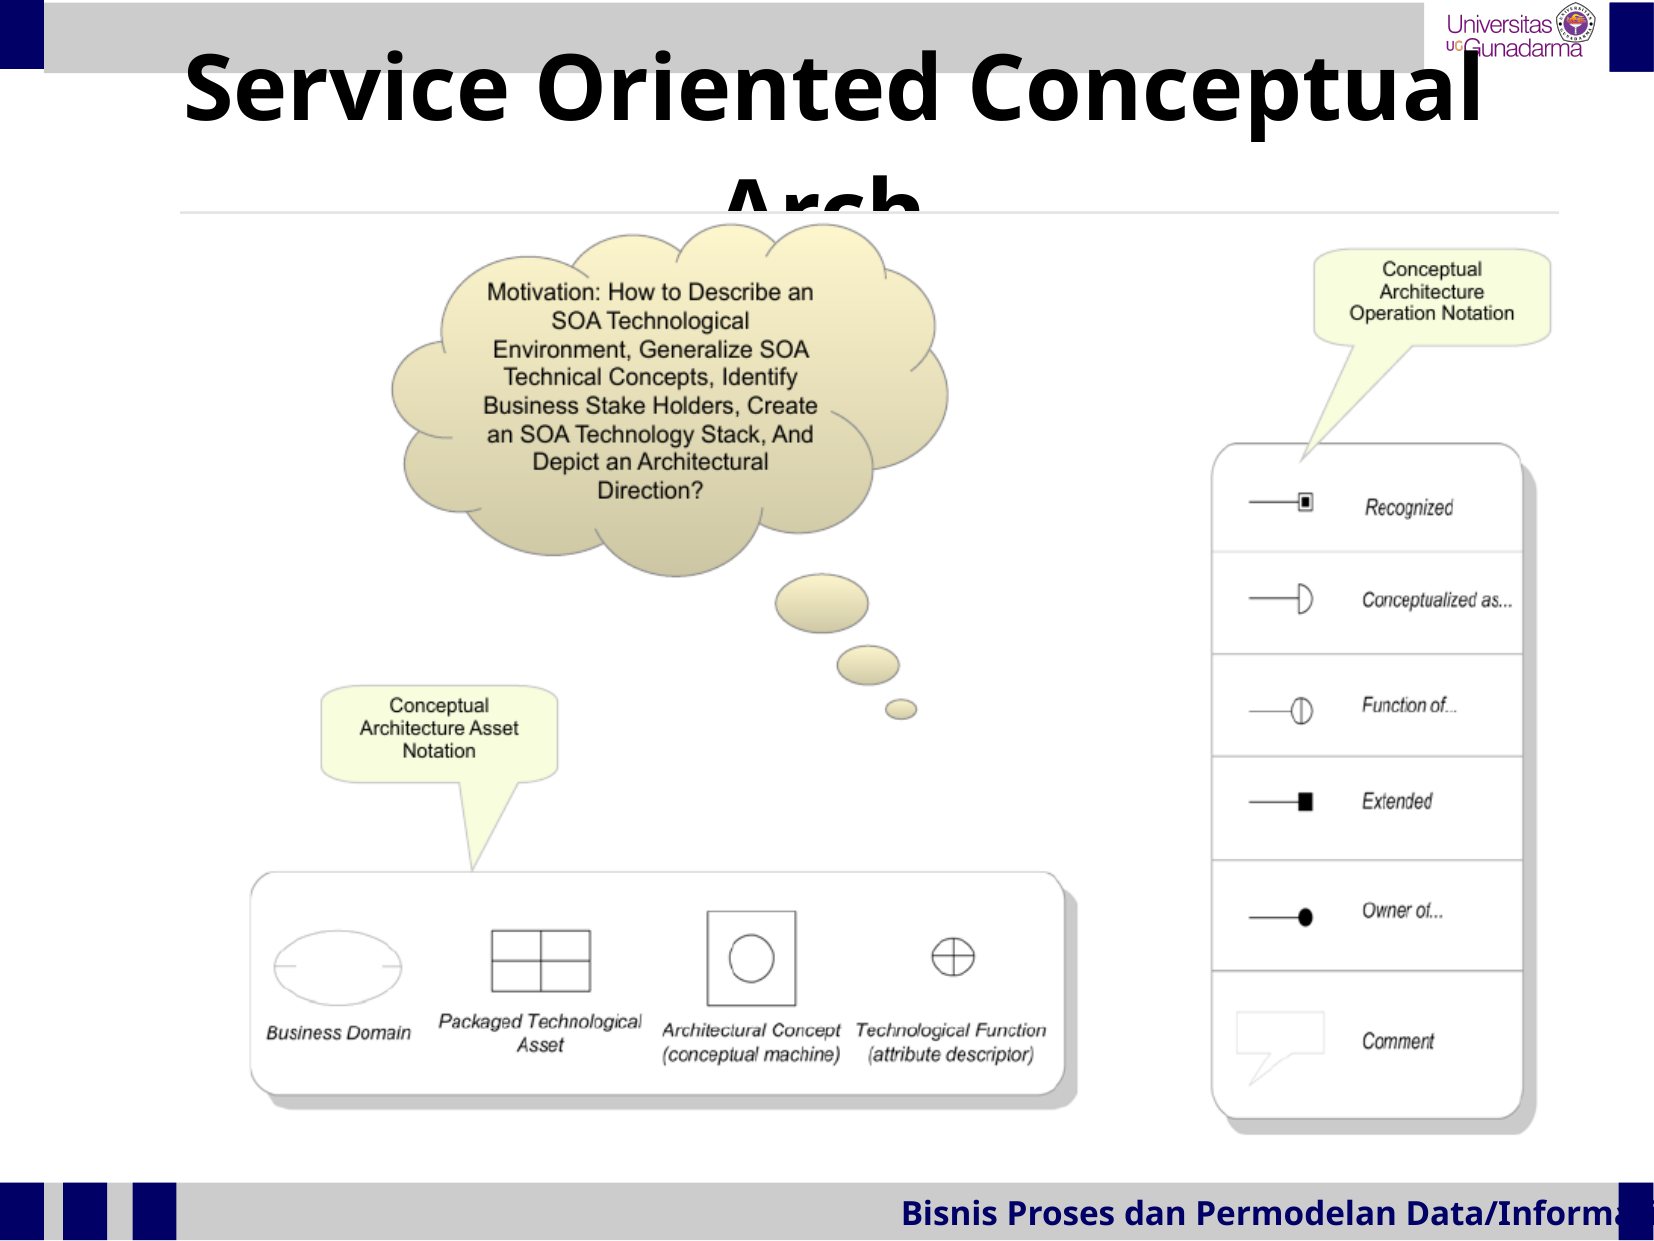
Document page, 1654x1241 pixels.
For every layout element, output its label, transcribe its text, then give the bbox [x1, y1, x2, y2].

title Service Oriented Conceptual Arch. [78, 84, 1592, 211]
picture [180, 211, 1559, 1176]
picture [1437, 2, 1610, 62]
